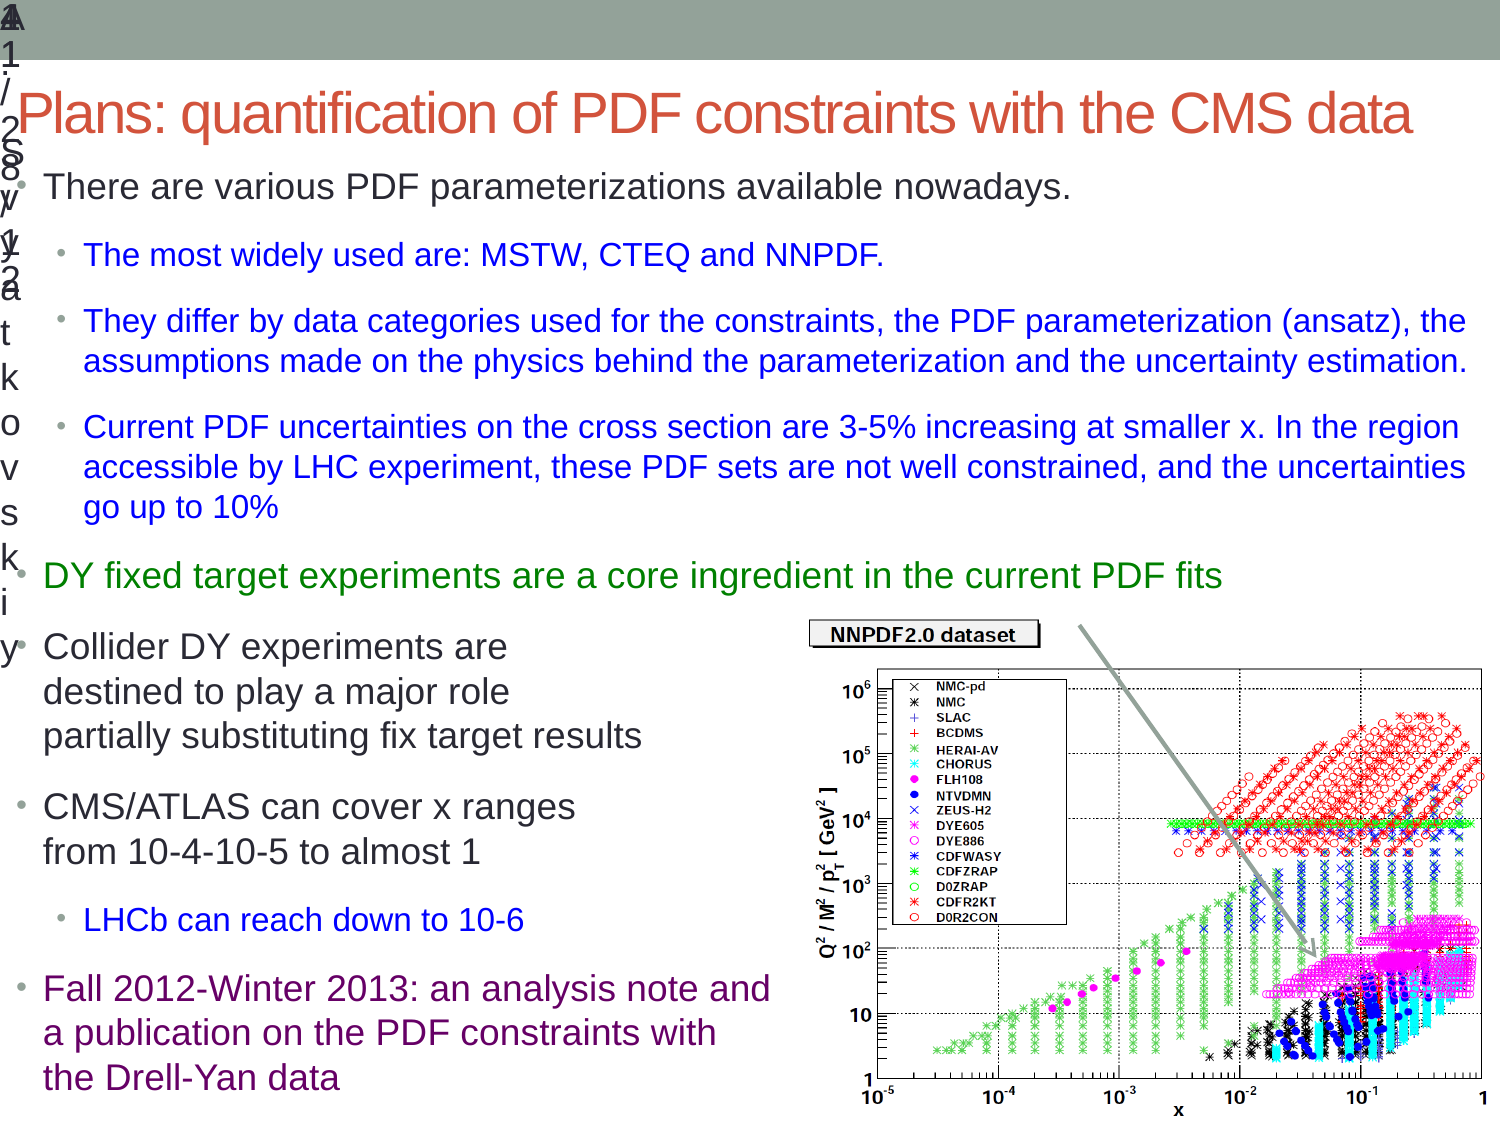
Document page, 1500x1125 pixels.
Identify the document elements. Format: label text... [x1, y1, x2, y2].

list There are various PDF parameterizations available nowadays. The most widely used are: MSTW, CTEQ and NNPDF. They differ by data categories used for the constraints, the PDF parameterization (ansatz), the assumptions made on the physics behind the parameterization and the uncertainty estimation. Current PDF uncertainties on the cross section are 3-5% increasing at smaller x. In the region accessible by LHC experiment, these PDF sets are not well constrained, and the uncertainties go up to 10% DY fixed target experiments are a core ingredient in the current PDF fits Collider DY experiments are destined to play a major role partially substituting fix target results CMS/ATLAS can cover x ranges from 10-4-10-5 to almost 1 LHCb can reach down to 10-6 Fall 2012-Winter 2013: an analysis note and a publication on the PDF constraints with the Drell-Yan data [1, 154, 1500, 1120]
title Plans: quantification of PDF constraints with the CMS data [1, 28, 1500, 154]
